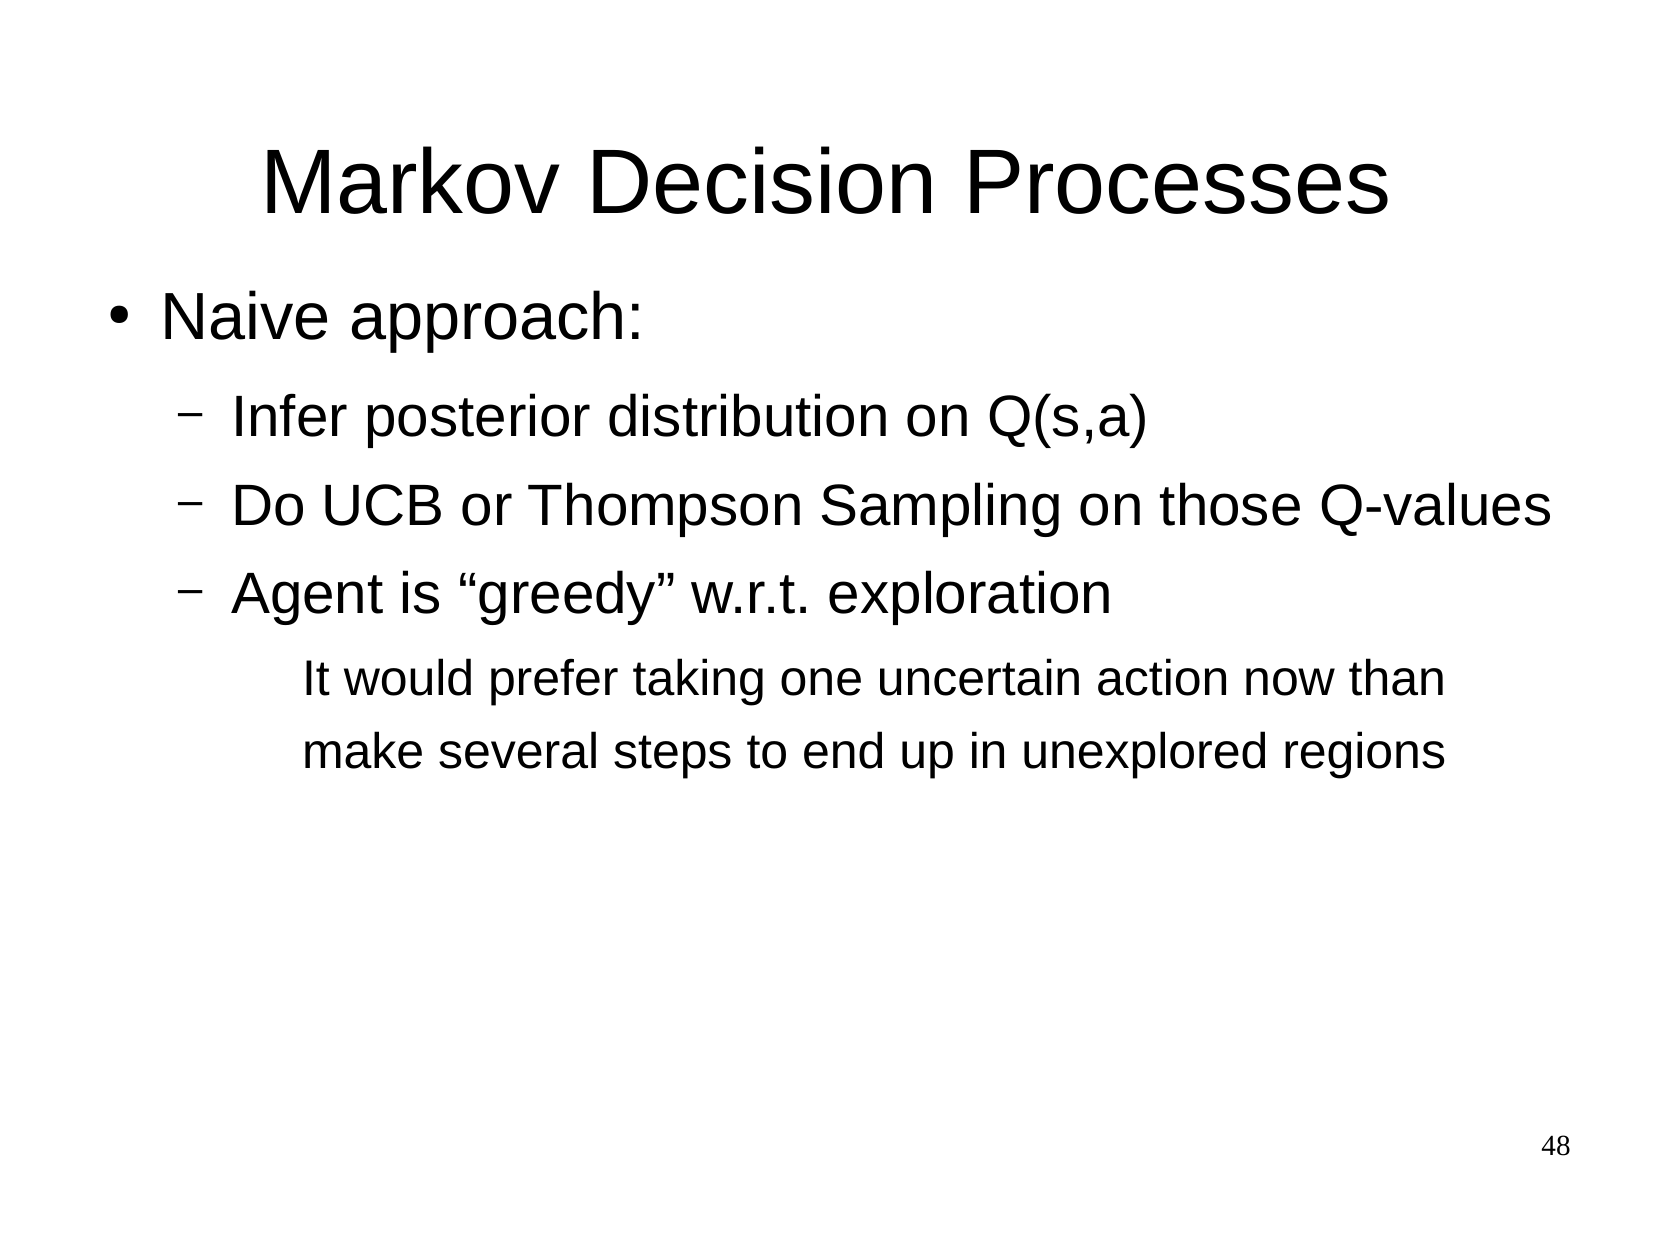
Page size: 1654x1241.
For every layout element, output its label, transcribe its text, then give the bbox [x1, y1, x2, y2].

title Markov Decision Processes [82, 78, 1571, 286]
list Naive approach: Infer posterior distribution on Q(s,a) Do UCB or Thompson Sampling on those Q-values Agent is “greedy” w.r.t. exploration It would prefer taking one uncertain action now than make several steps to end up in unexplored regions [89, 279, 1578, 1241]
